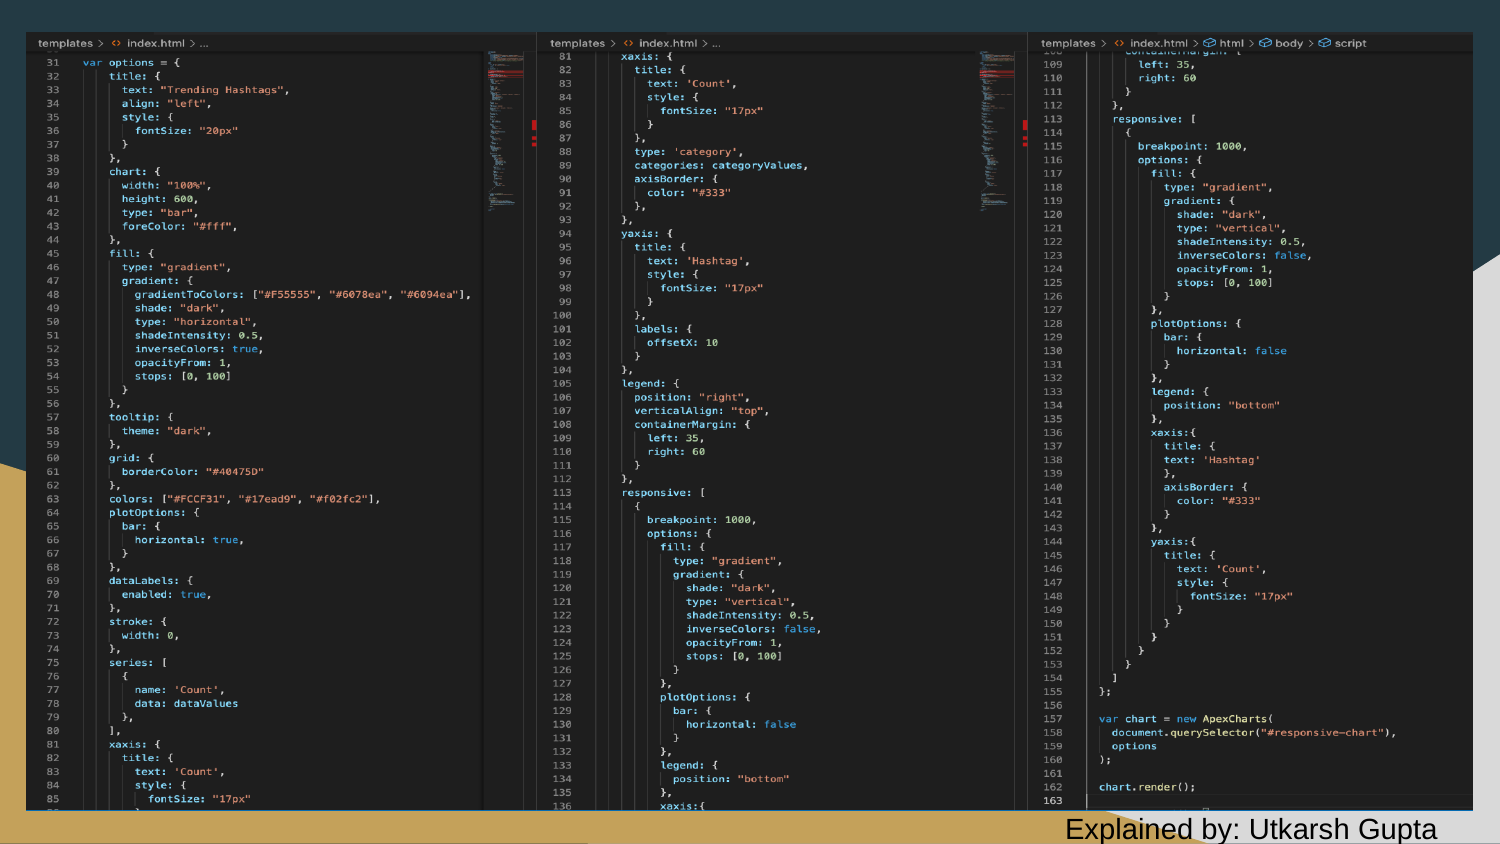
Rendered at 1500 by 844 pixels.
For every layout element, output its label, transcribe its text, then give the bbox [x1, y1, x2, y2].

picture [26, 32, 1473, 811]
text_box Explained by: Utkarsh Gupta [1050, 795, 1500, 844]
